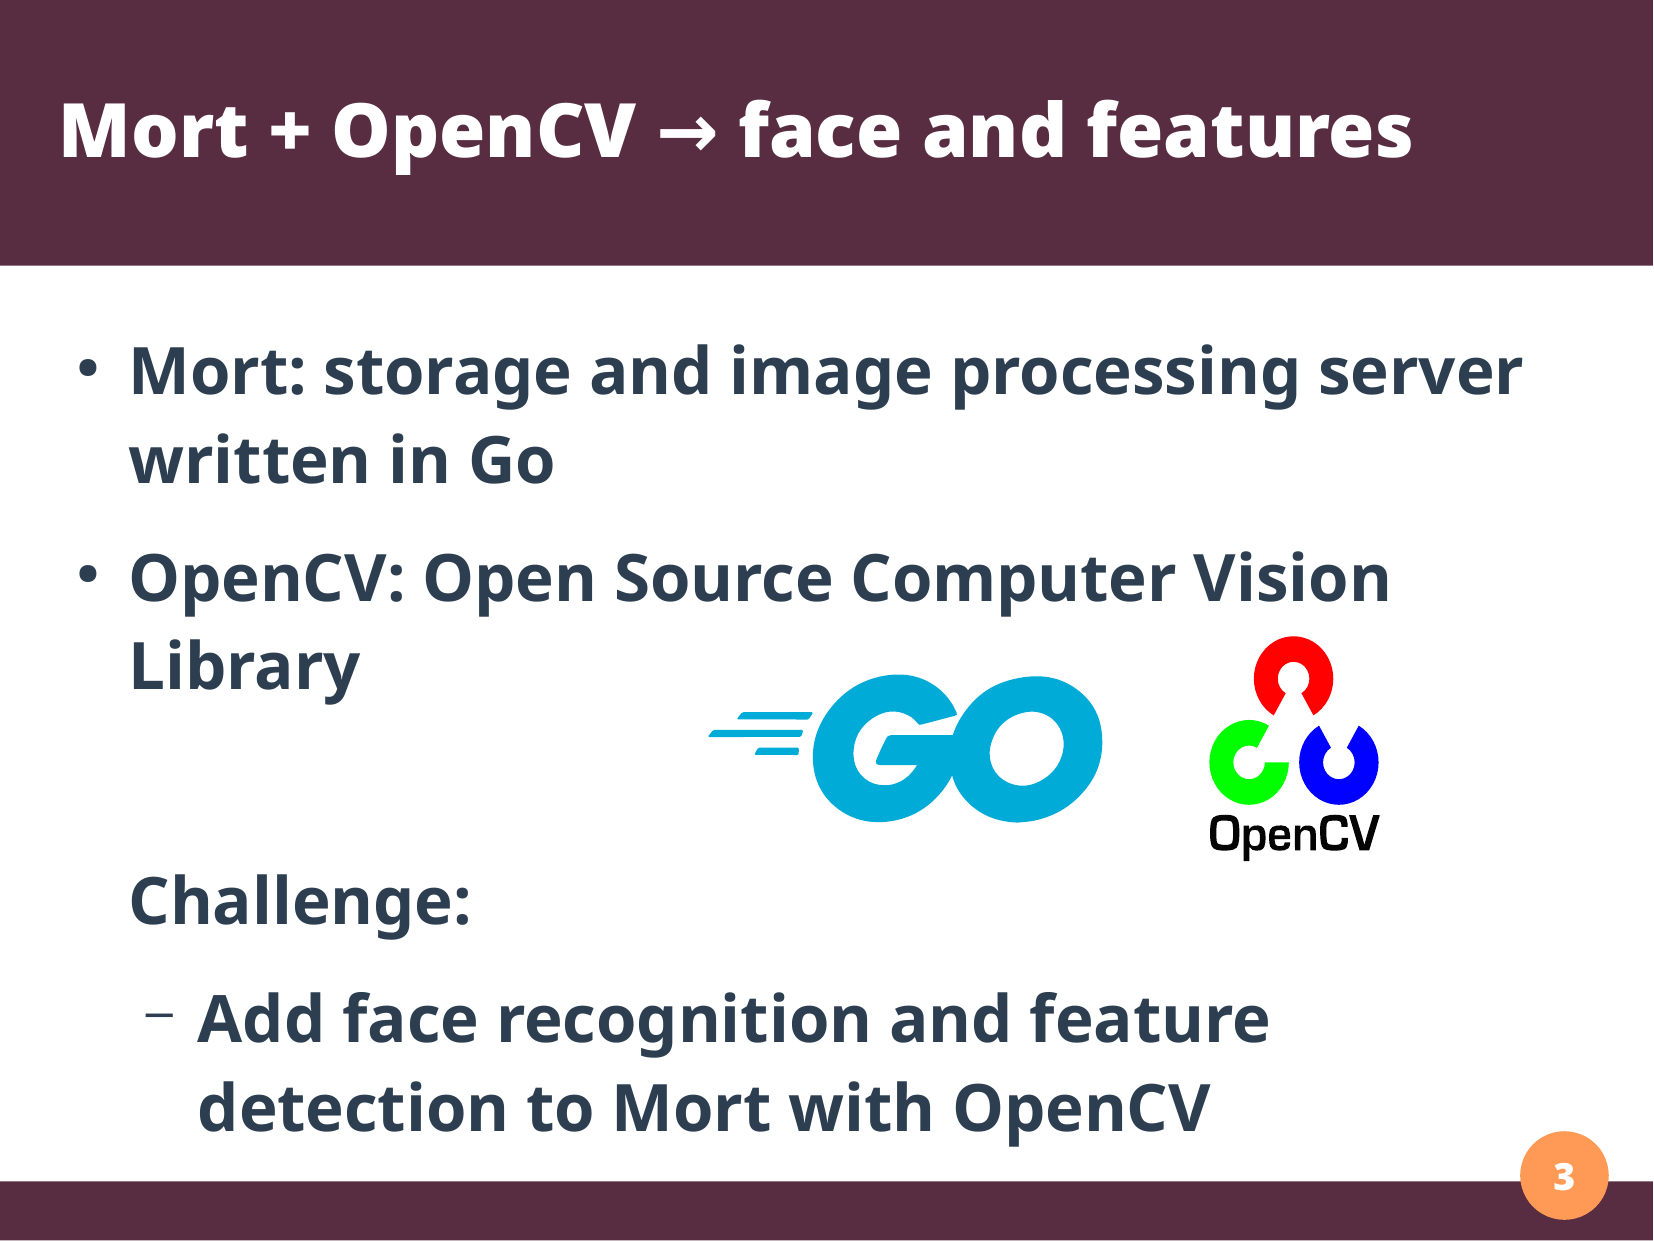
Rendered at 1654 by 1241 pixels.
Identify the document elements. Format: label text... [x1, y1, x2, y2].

list Mort: storage and image processing server written in Go OpenCV: Open Source Computer Vision Library Challenge: Add face recognition and feature detection to Mort with OpenCV [58, 324, 1594, 1152]
title Mort + OpenCV → face and features [58, 49, 1594, 207]
picture [1208, 636, 1380, 862]
picture [707, 673, 1104, 824]
